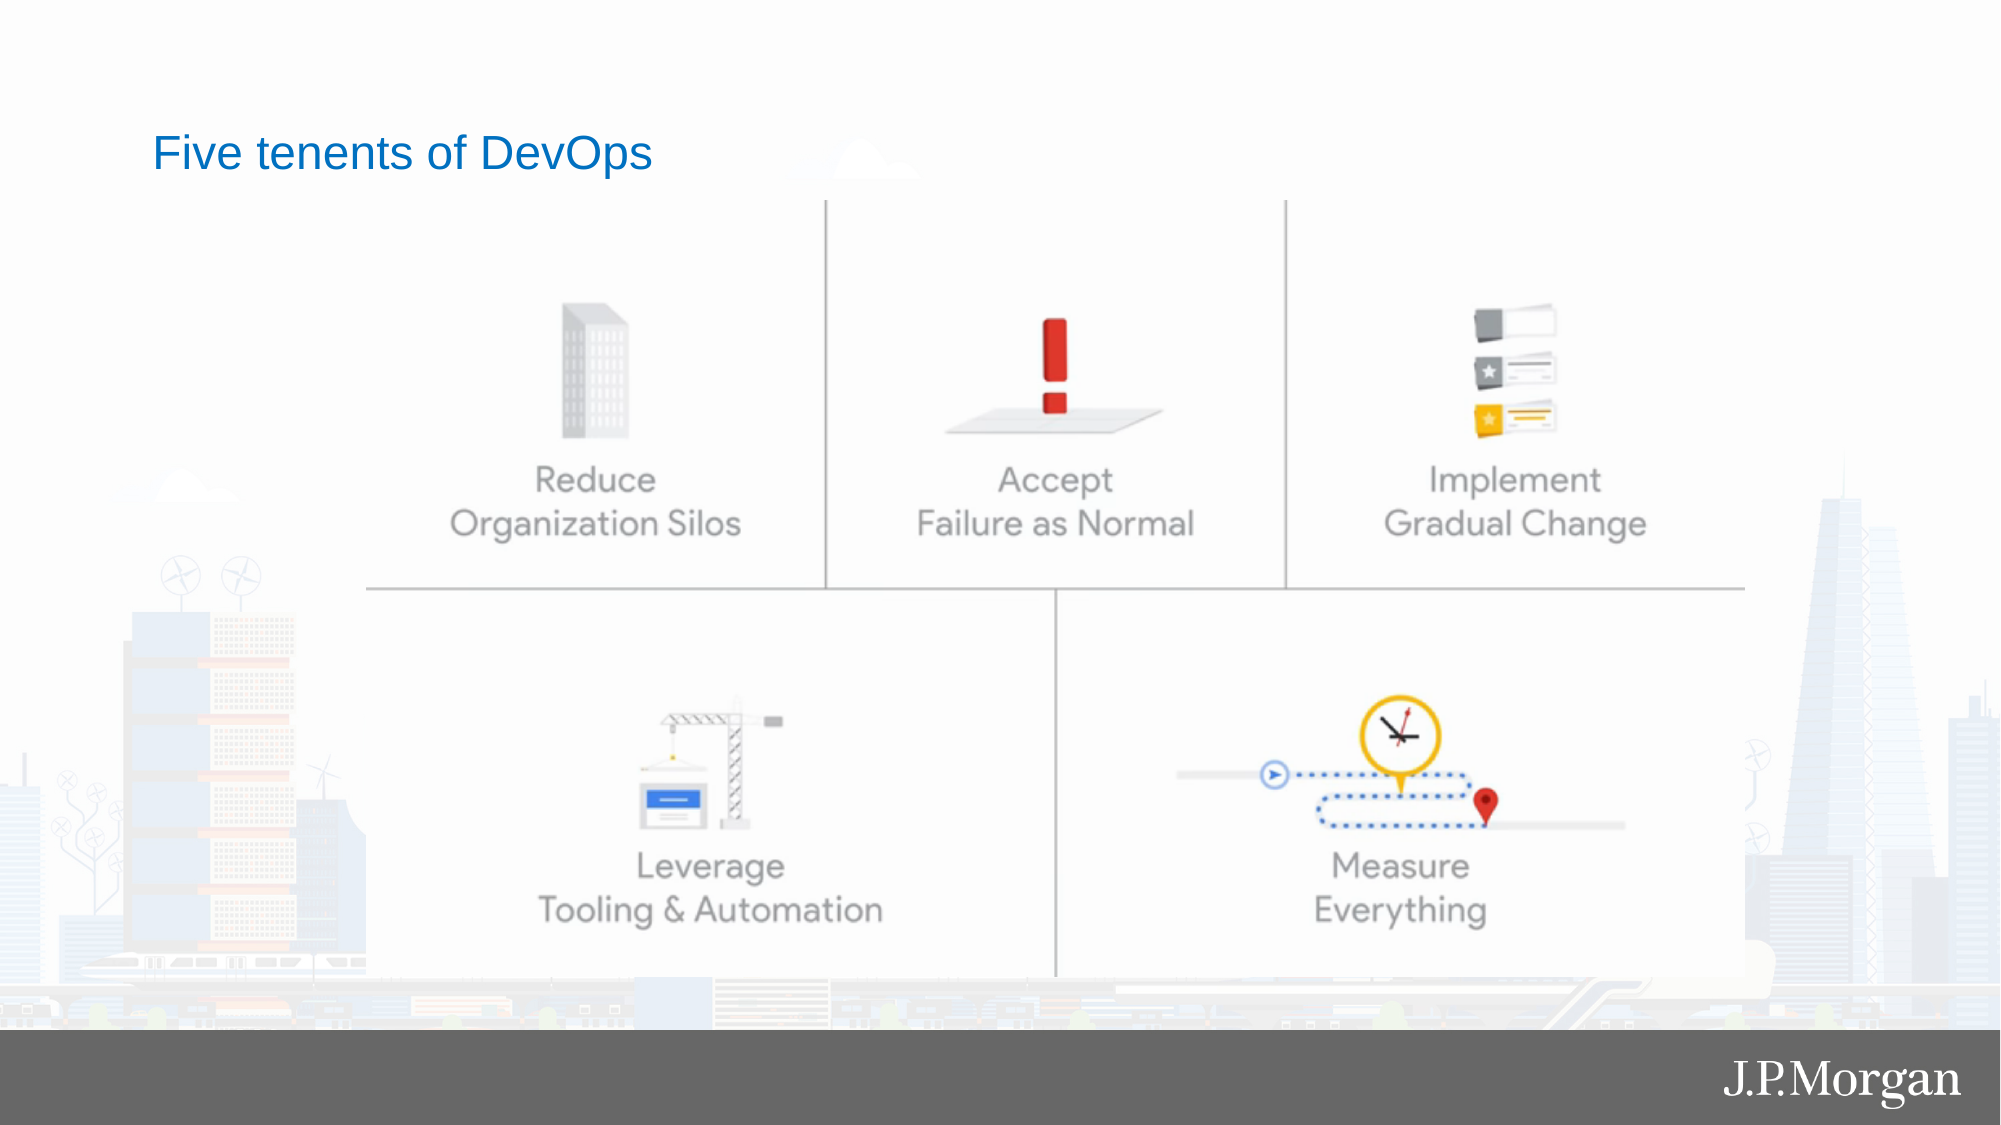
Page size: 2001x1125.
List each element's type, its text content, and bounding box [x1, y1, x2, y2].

picture [0, 0, 2001, 1125]
title Five tenents of DevOps [137, 76, 1863, 188]
